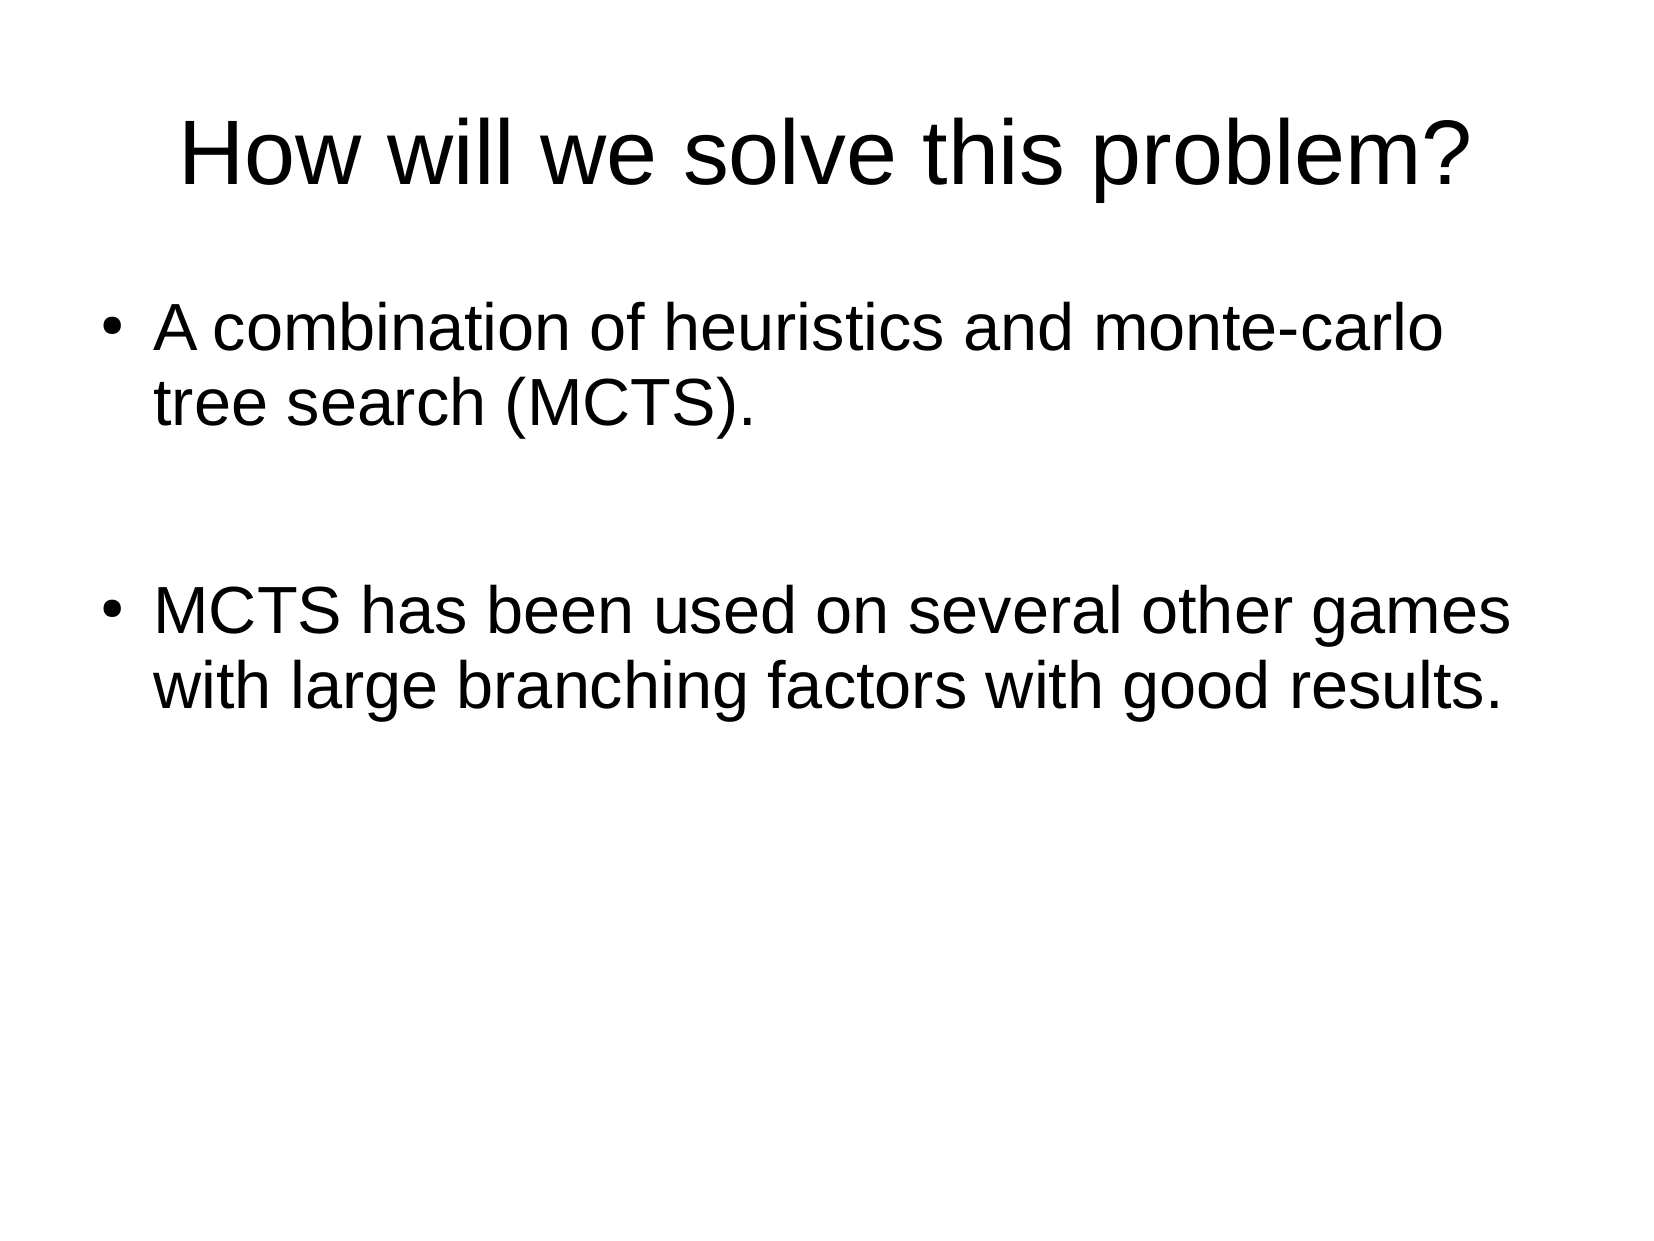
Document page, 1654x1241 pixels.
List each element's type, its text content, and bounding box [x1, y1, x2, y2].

title How will we solve this problem? [82, 49, 1571, 257]
list A combination of heuristics and monte-carlo tree search (MCTS). MCTS has been used on several other games with large branching factors with good results. [82, 290, 1571, 1010]
